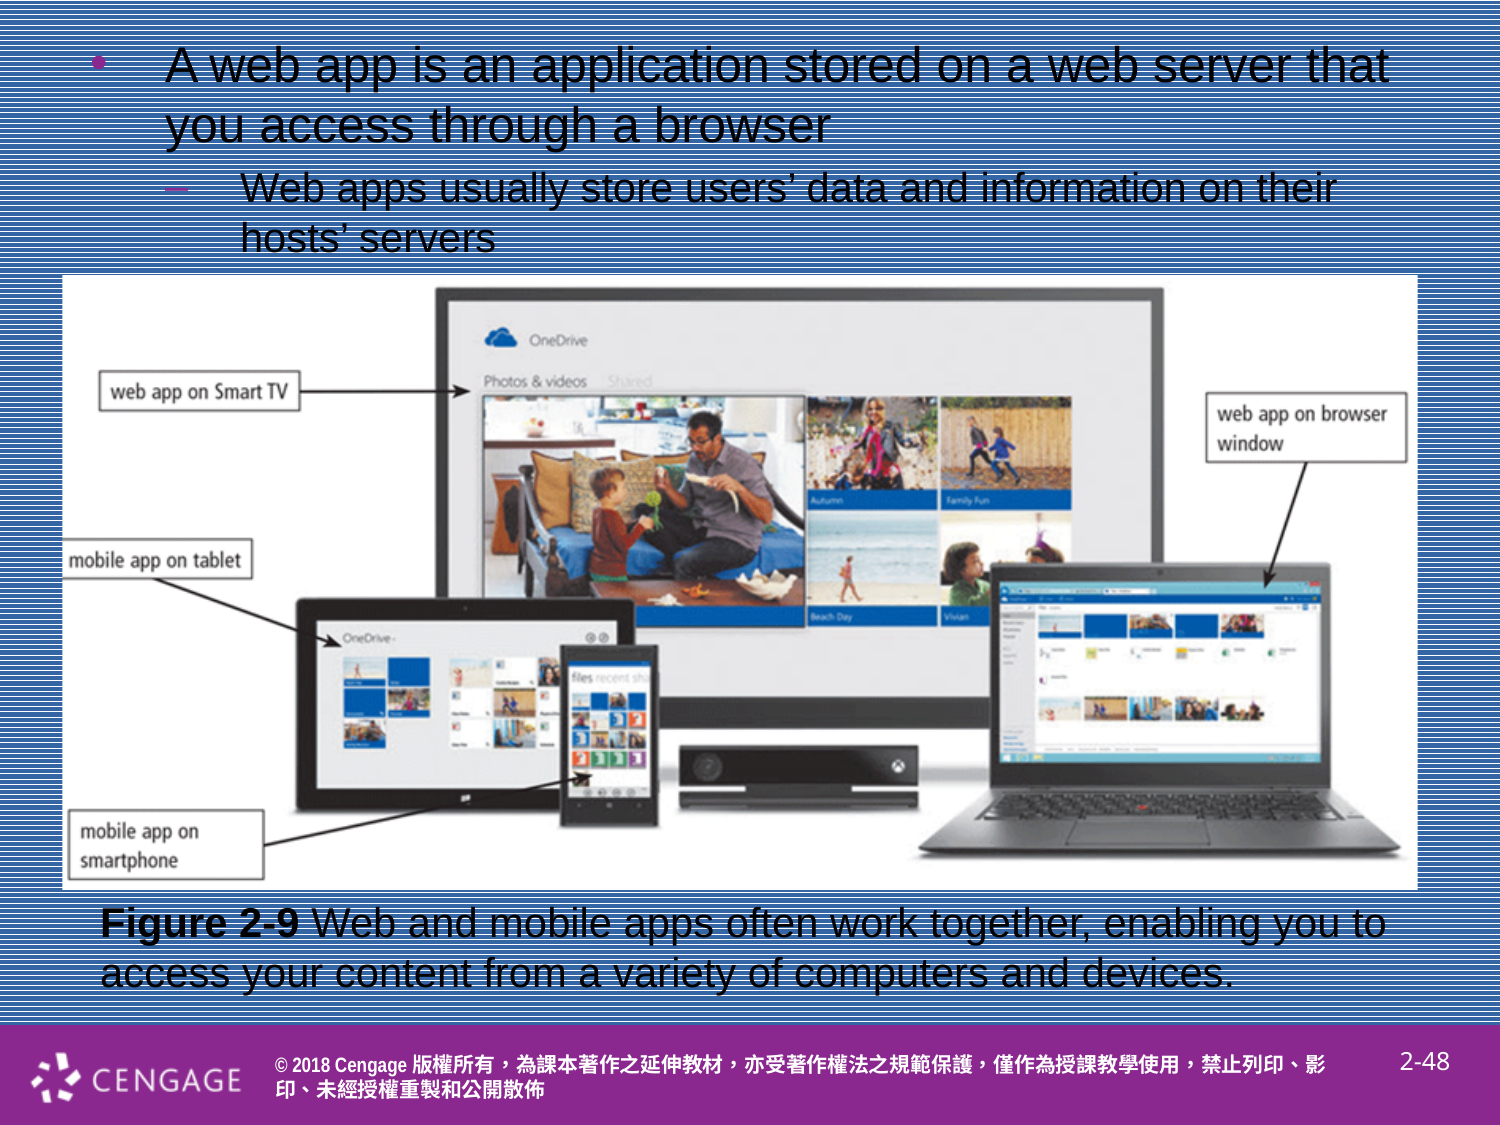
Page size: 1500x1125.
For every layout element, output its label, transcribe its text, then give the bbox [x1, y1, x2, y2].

list Figure 2-9 Web and mobile apps often work together, enabling you to access your content from a variety of computers and devices. [85, 888, 1403, 1021]
list A web app is an application stored on a web server that you access through a browser Web apps usually store users’ data and information on their hosts’ servers [75, 24, 1438, 288]
picture [21, 1043, 246, 1111]
picture [62, 275, 1418, 890]
